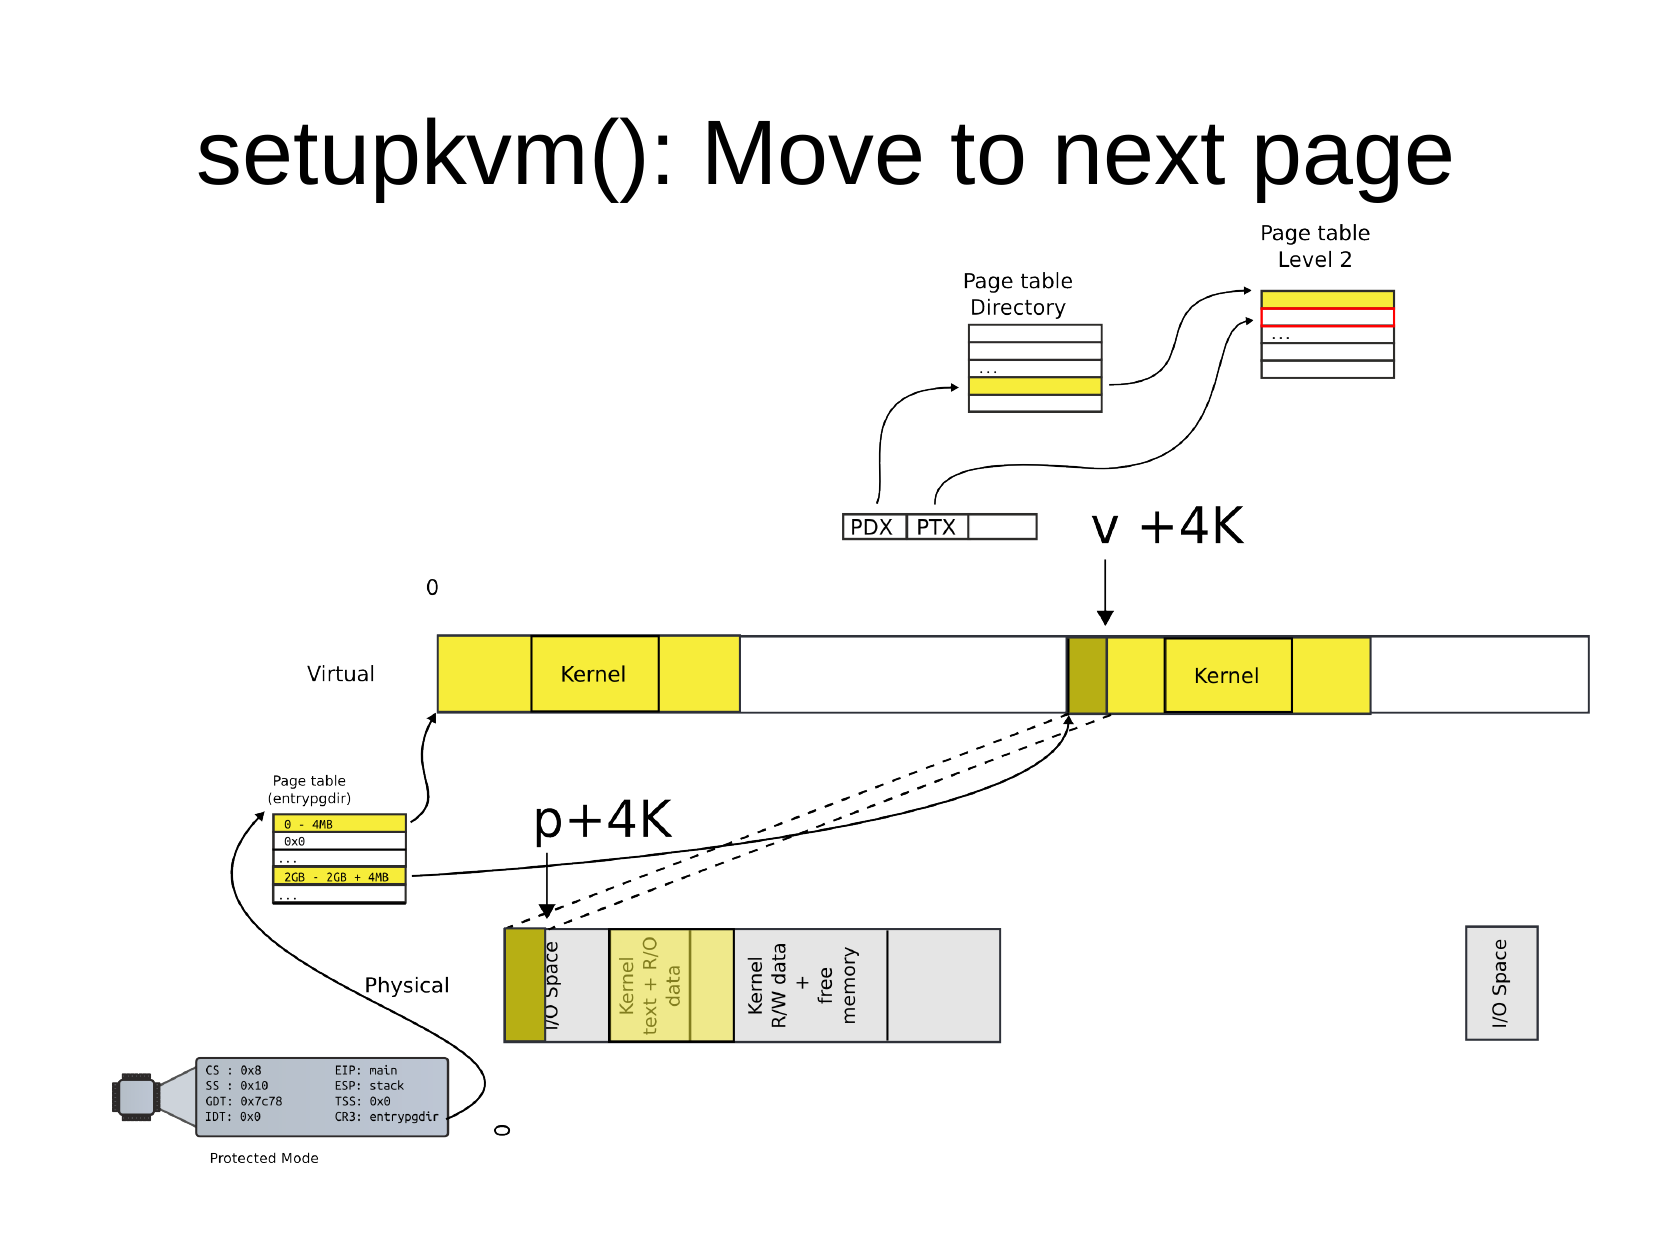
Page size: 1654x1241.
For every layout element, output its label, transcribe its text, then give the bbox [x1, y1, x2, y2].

picture [112, 224, 1590, 1163]
title setupkvm(): Move to next page [82, 49, 1571, 257]
